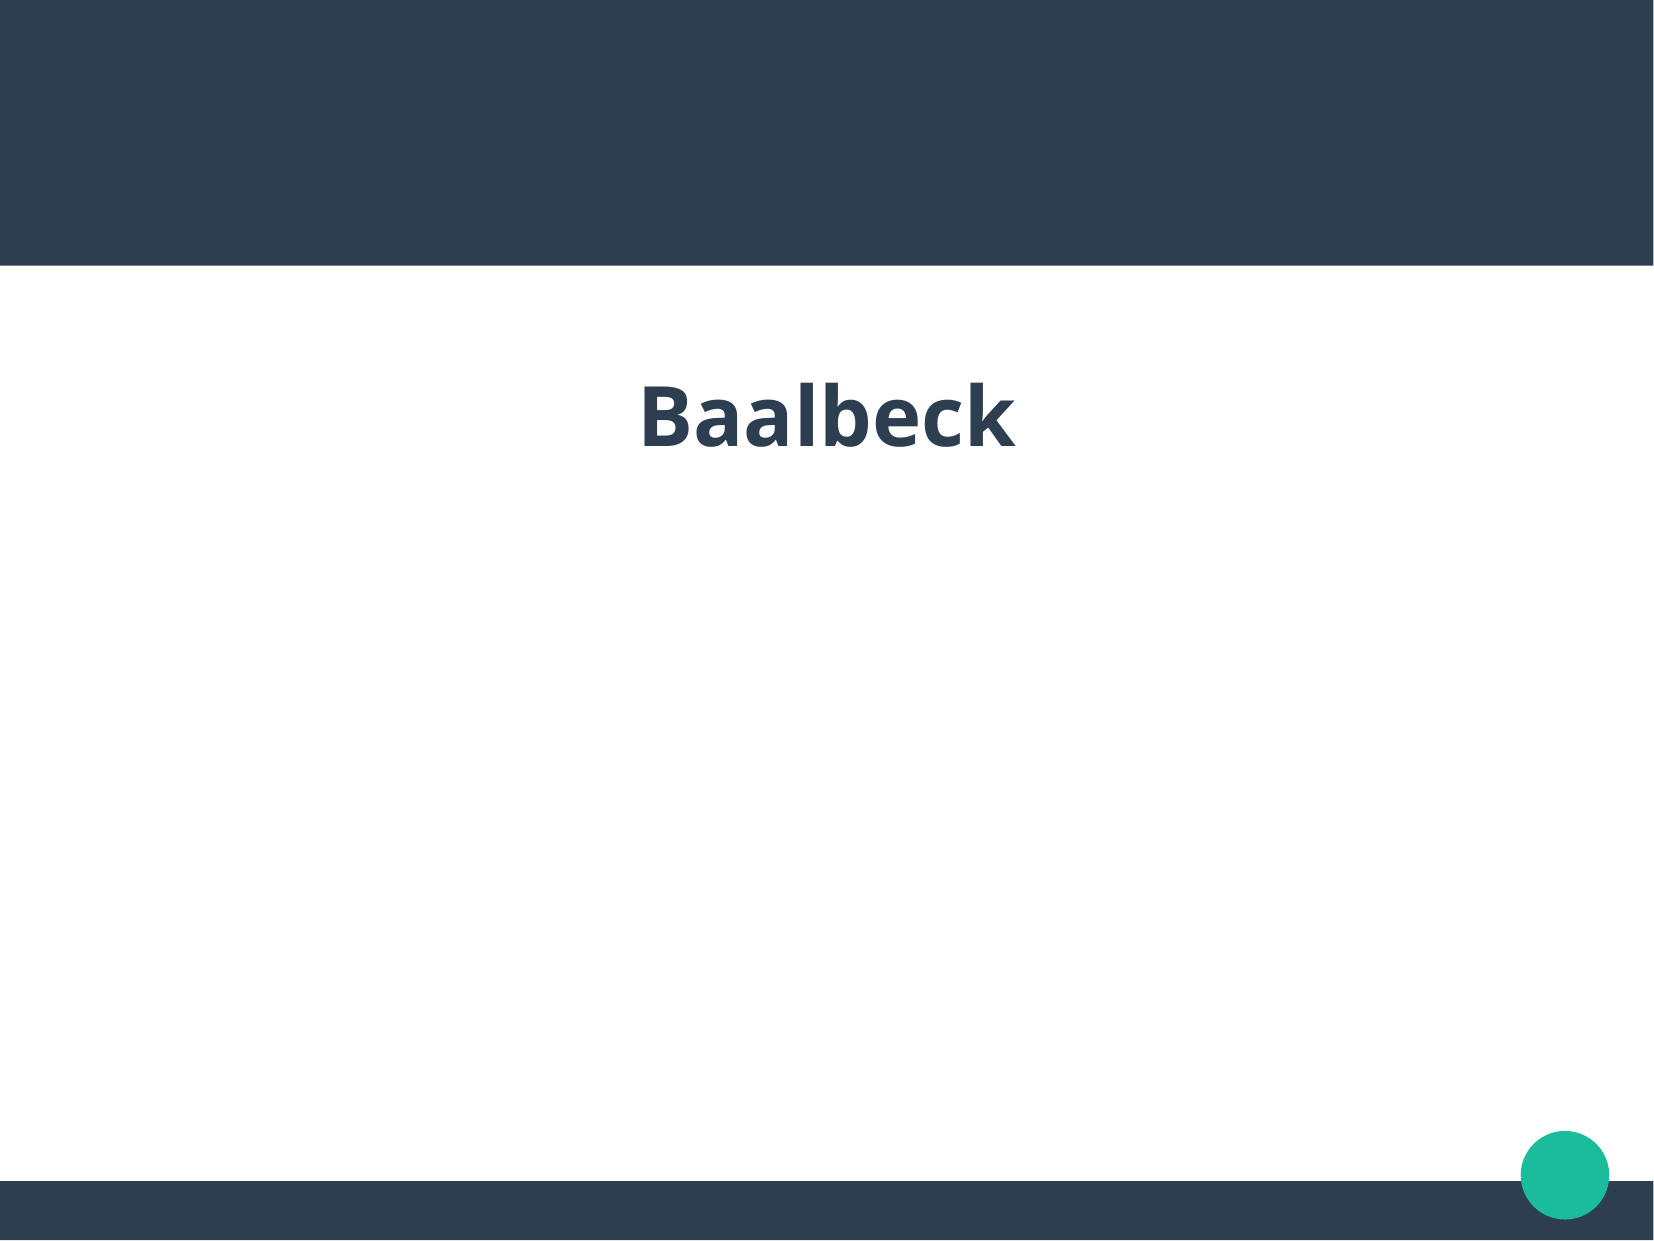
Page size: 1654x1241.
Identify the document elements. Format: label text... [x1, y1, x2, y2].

subtitle Baalbeck [59, 49, 1595, 779]
